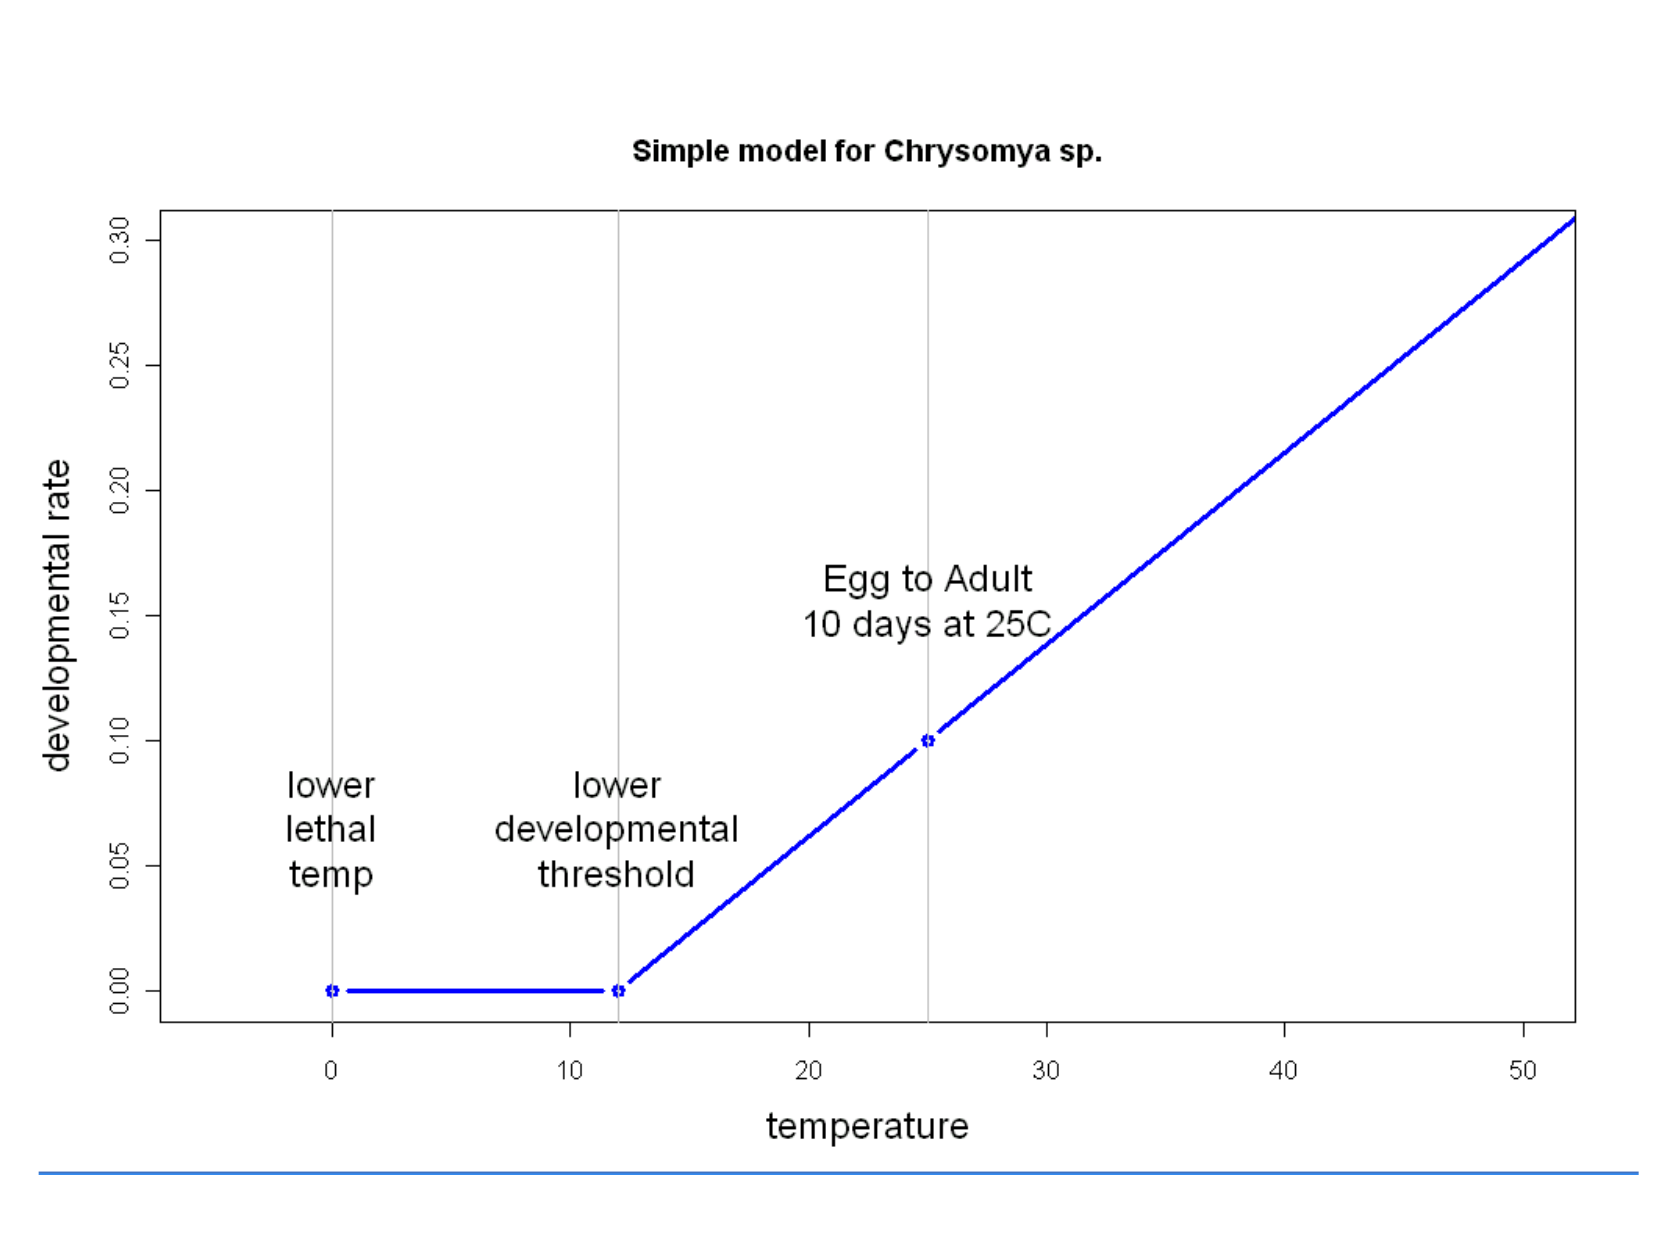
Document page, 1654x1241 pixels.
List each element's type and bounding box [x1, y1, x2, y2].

picture [38, 94, 1639, 1175]
